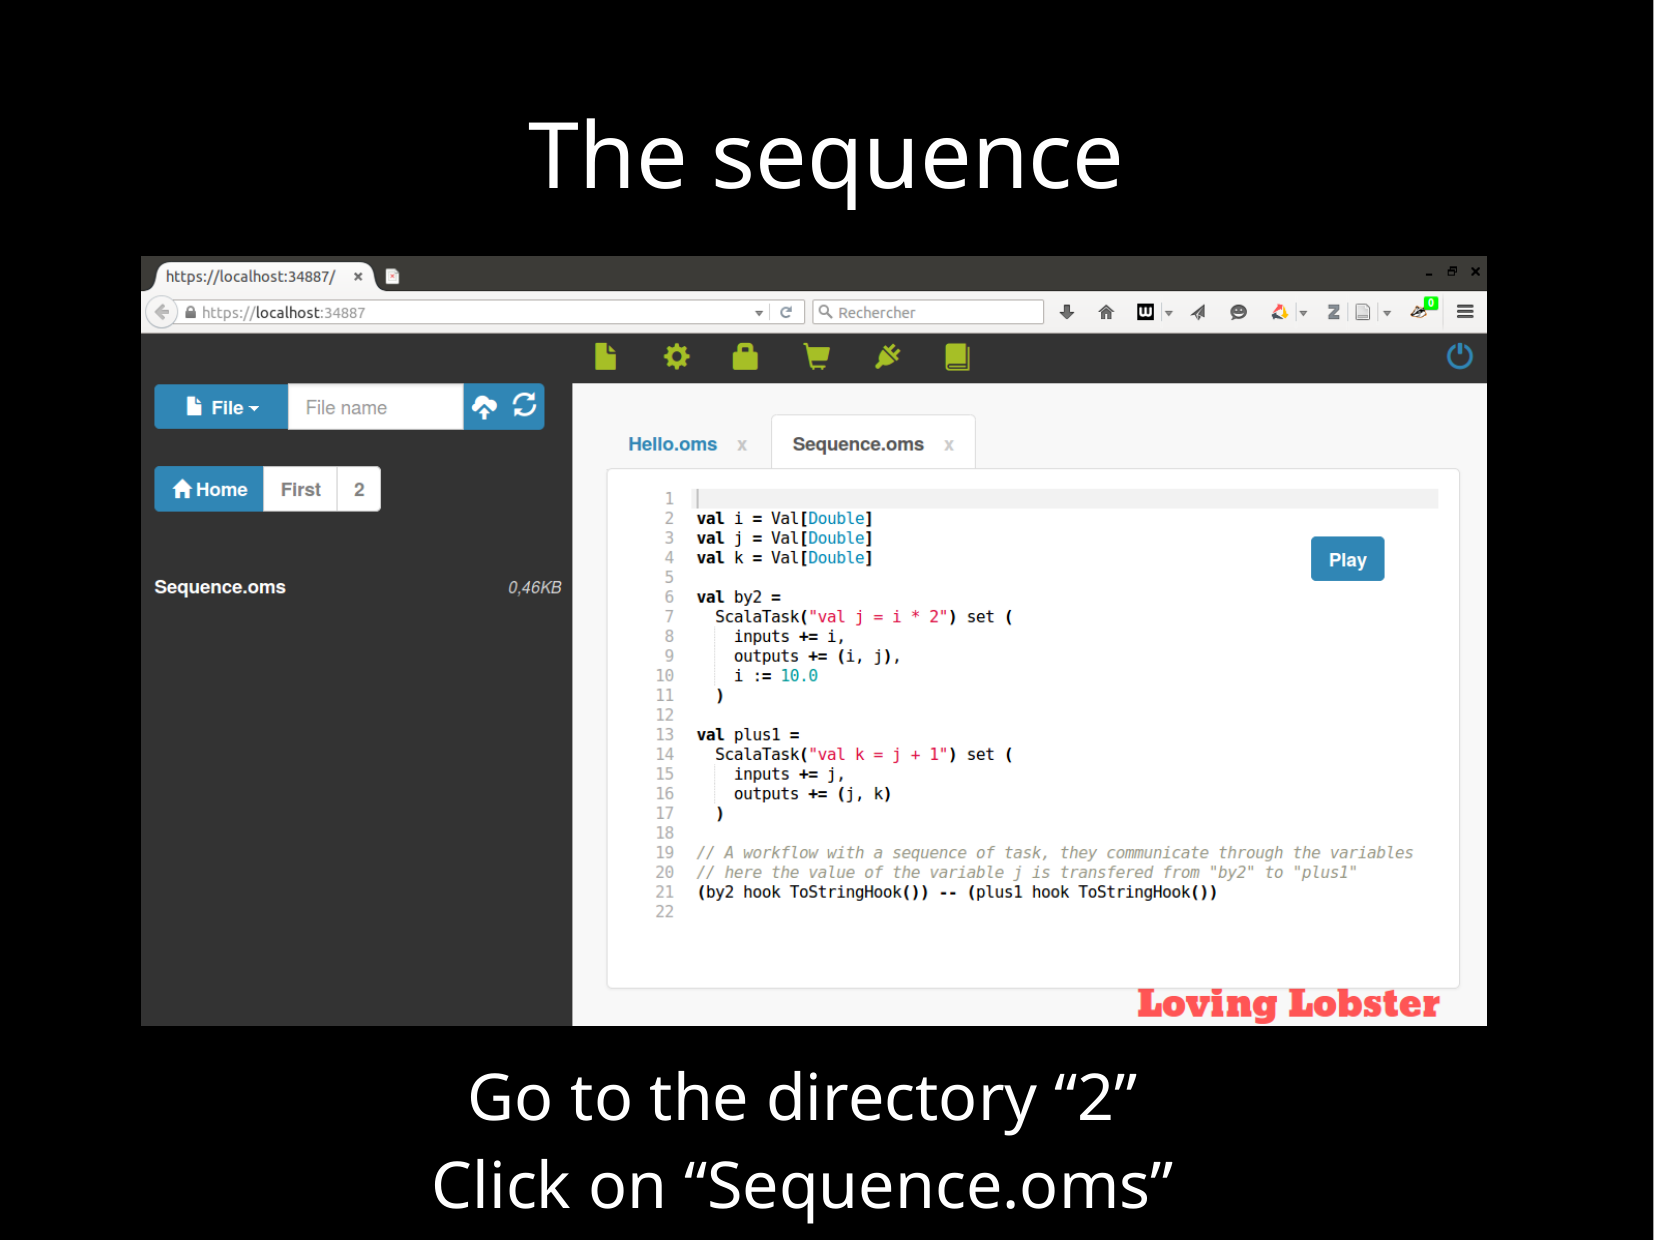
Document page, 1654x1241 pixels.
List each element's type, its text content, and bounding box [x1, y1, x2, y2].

picture [141, 256, 1487, 1026]
title The sequence [82, 49, 1571, 257]
list Go to the directory “2” Click on “Sequence.oms” [59, 1051, 1548, 1229]
